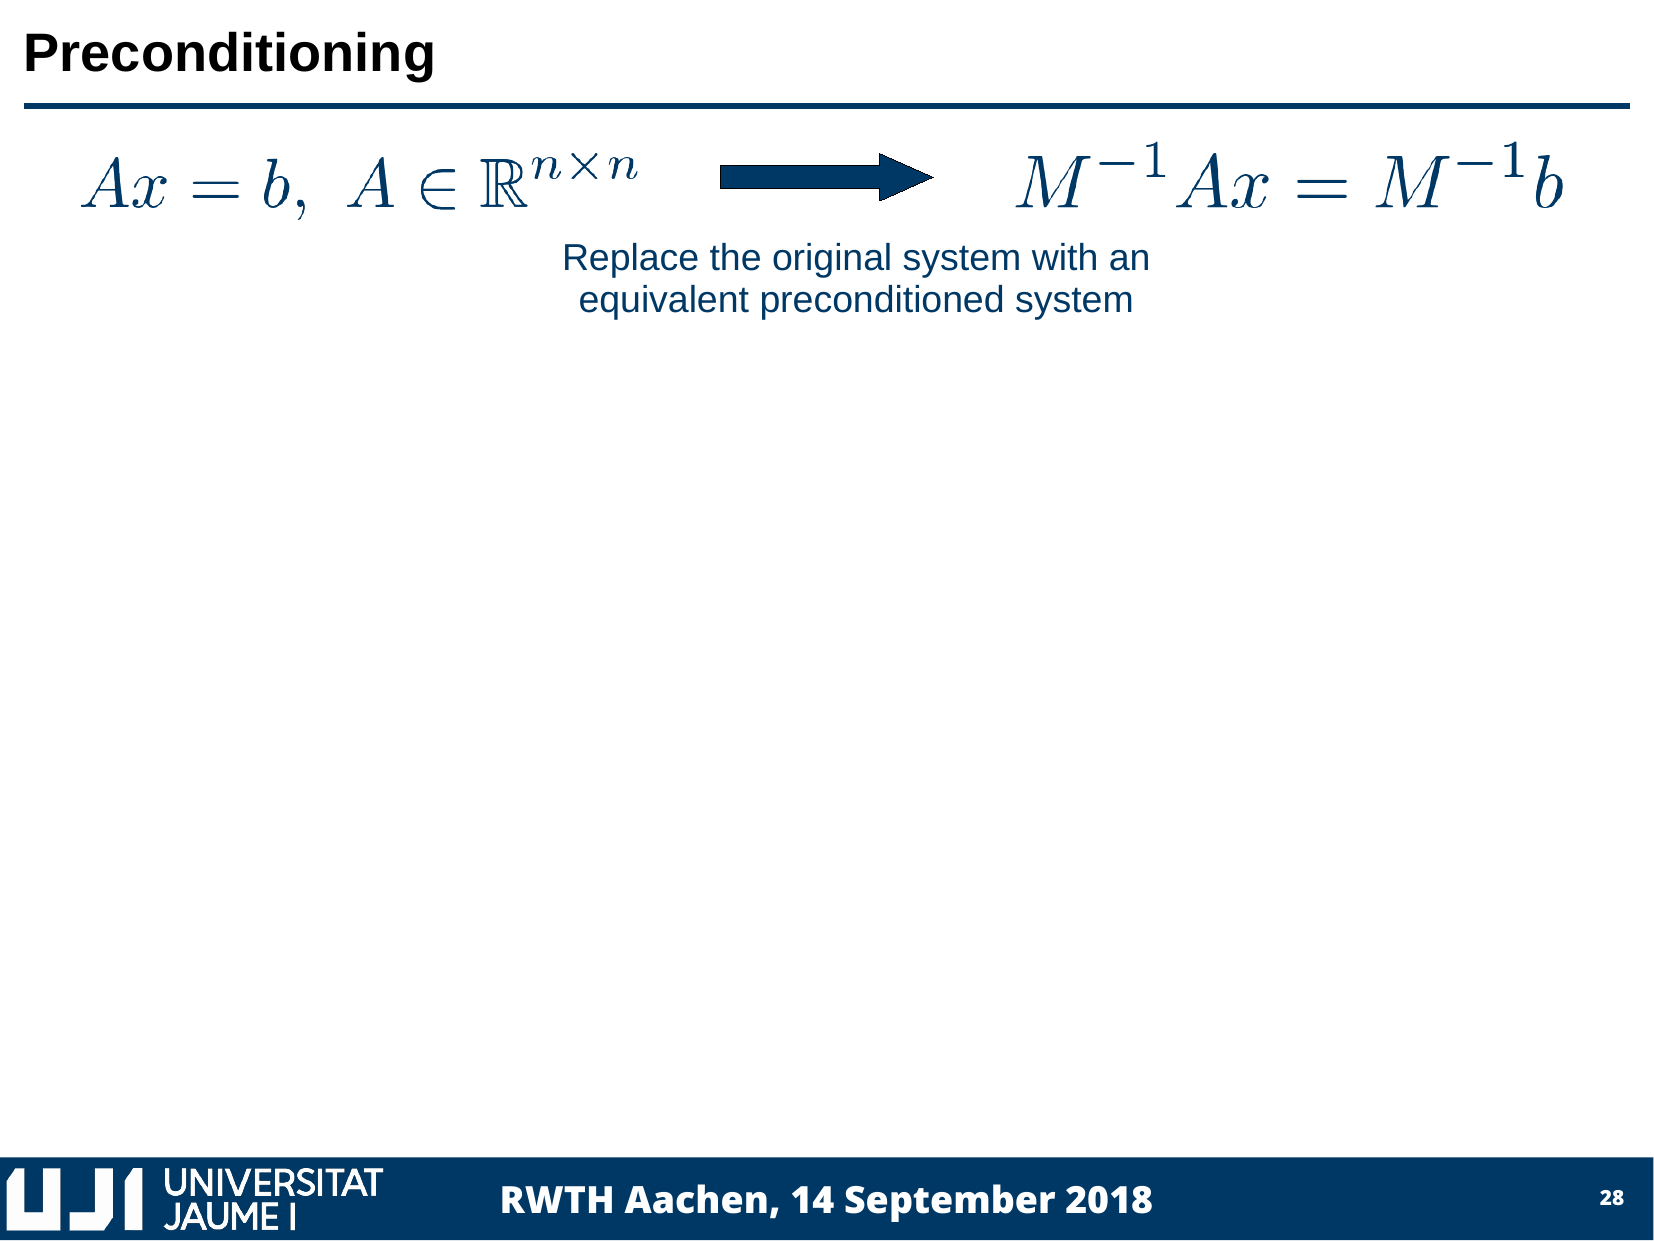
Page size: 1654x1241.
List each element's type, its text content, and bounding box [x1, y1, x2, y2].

picture [0, 1158, 390, 1241]
picture [1015, 141, 1563, 208]
title Preconditioning [23, 0, 1630, 107]
picture [81, 153, 638, 220]
text_box [720, 153, 934, 201]
list Replace the original system with an equivalent preconditioned system [437, 236, 1205, 343]
